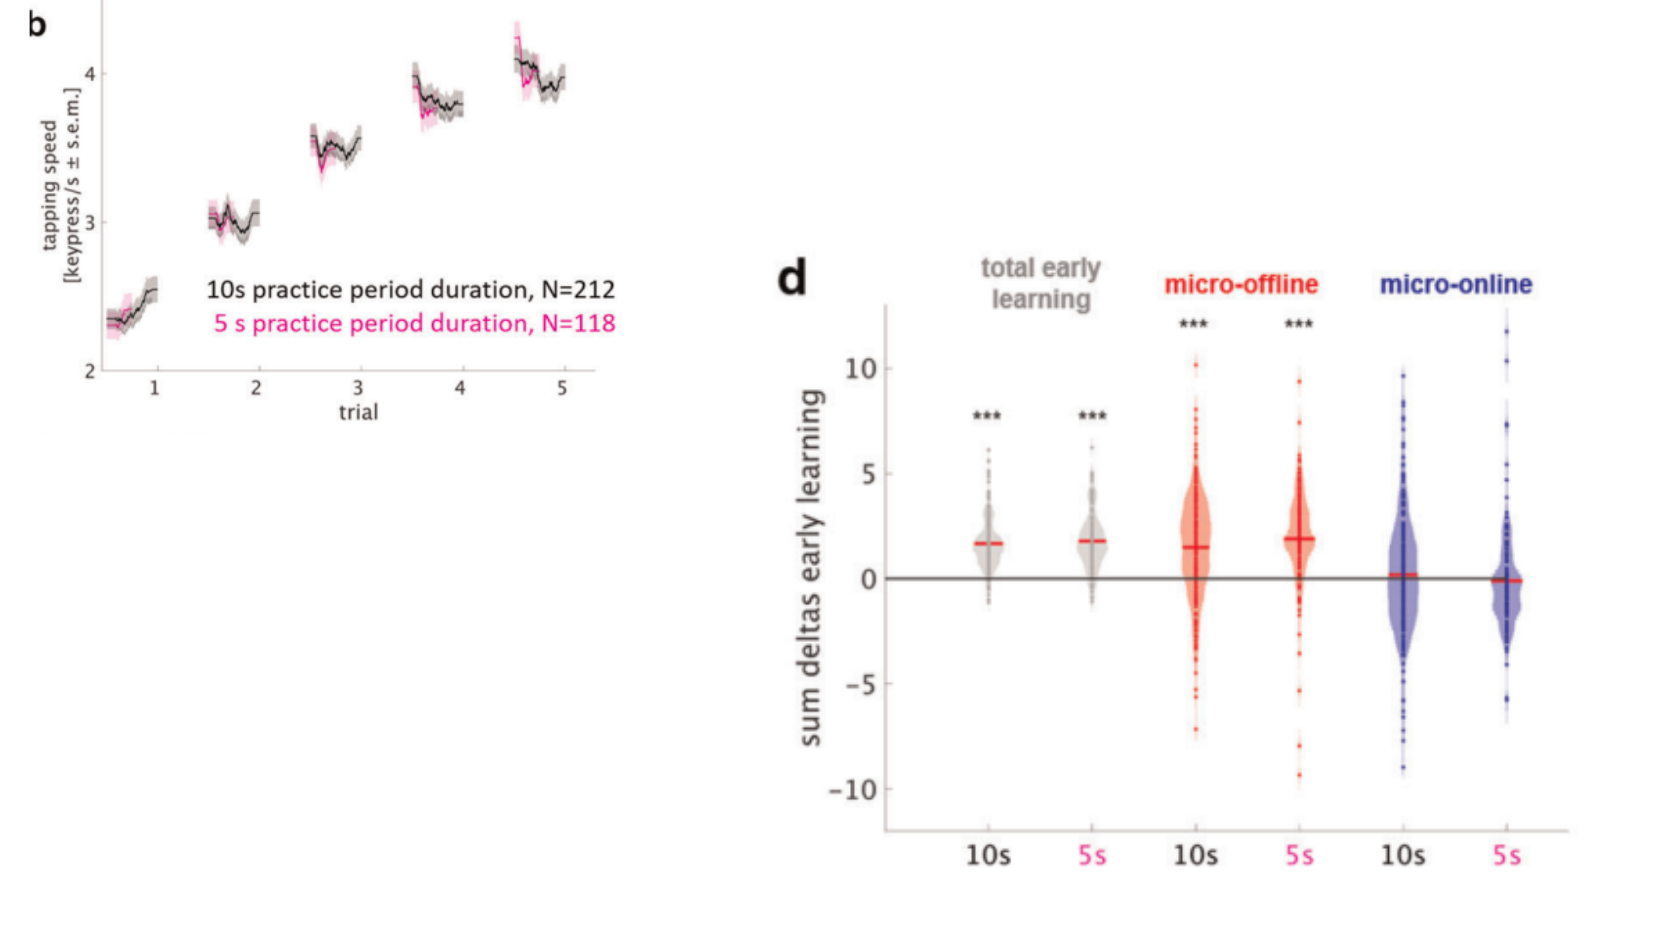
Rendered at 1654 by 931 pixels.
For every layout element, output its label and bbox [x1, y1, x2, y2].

picture [767, 236, 1595, 886]
picture [29, 0, 709, 435]
